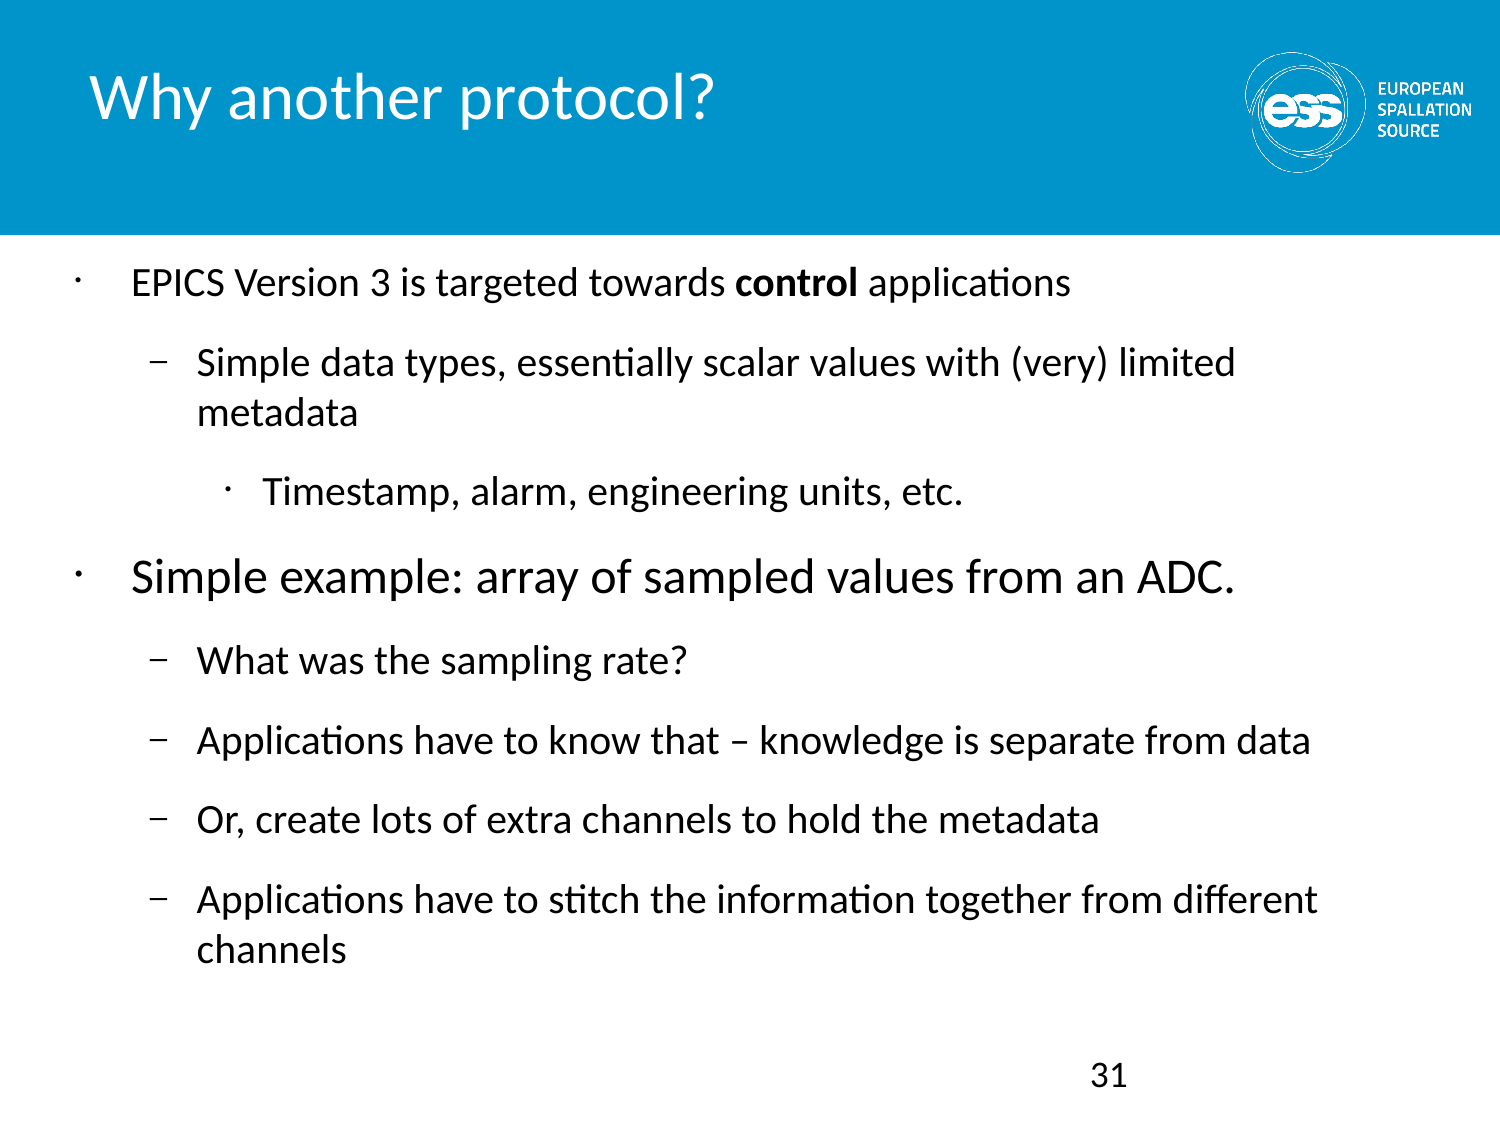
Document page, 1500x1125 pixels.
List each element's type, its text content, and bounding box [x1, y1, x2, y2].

title Why another protocol? [75, 45, 1247, 233]
picture [1409, 104, 1415, 115]
picture [1454, 83, 1458, 94]
picture [1422, 125, 1428, 134]
picture [1443, 86, 1450, 93]
list EPICS Version 3 is targeted towards control applications Simple data types, essentially scalar values with (very) limited metadata Timestamp, alarm, engineering units, etc. Simple example: array of sampled values from an ADC. What was the sampling rate? Applications have to know that – knowledge is separate from data Or, create lots of extra channels to hold the metadata Applications have to stitch the information together from different channels [60, 247, 1410, 991]
picture [1379, 83, 1385, 94]
picture [1389, 104, 1393, 115]
picture [1398, 109, 1406, 115]
picture [1423, 83, 1430, 94]
picture [1400, 83, 1407, 94]
picture [1432, 125, 1438, 136]
slide_number <number> [1074, 1042, 1425, 1103]
picture [1418, 104, 1423, 115]
picture [1436, 104, 1444, 115]
picture [1264, 94, 1342, 127]
